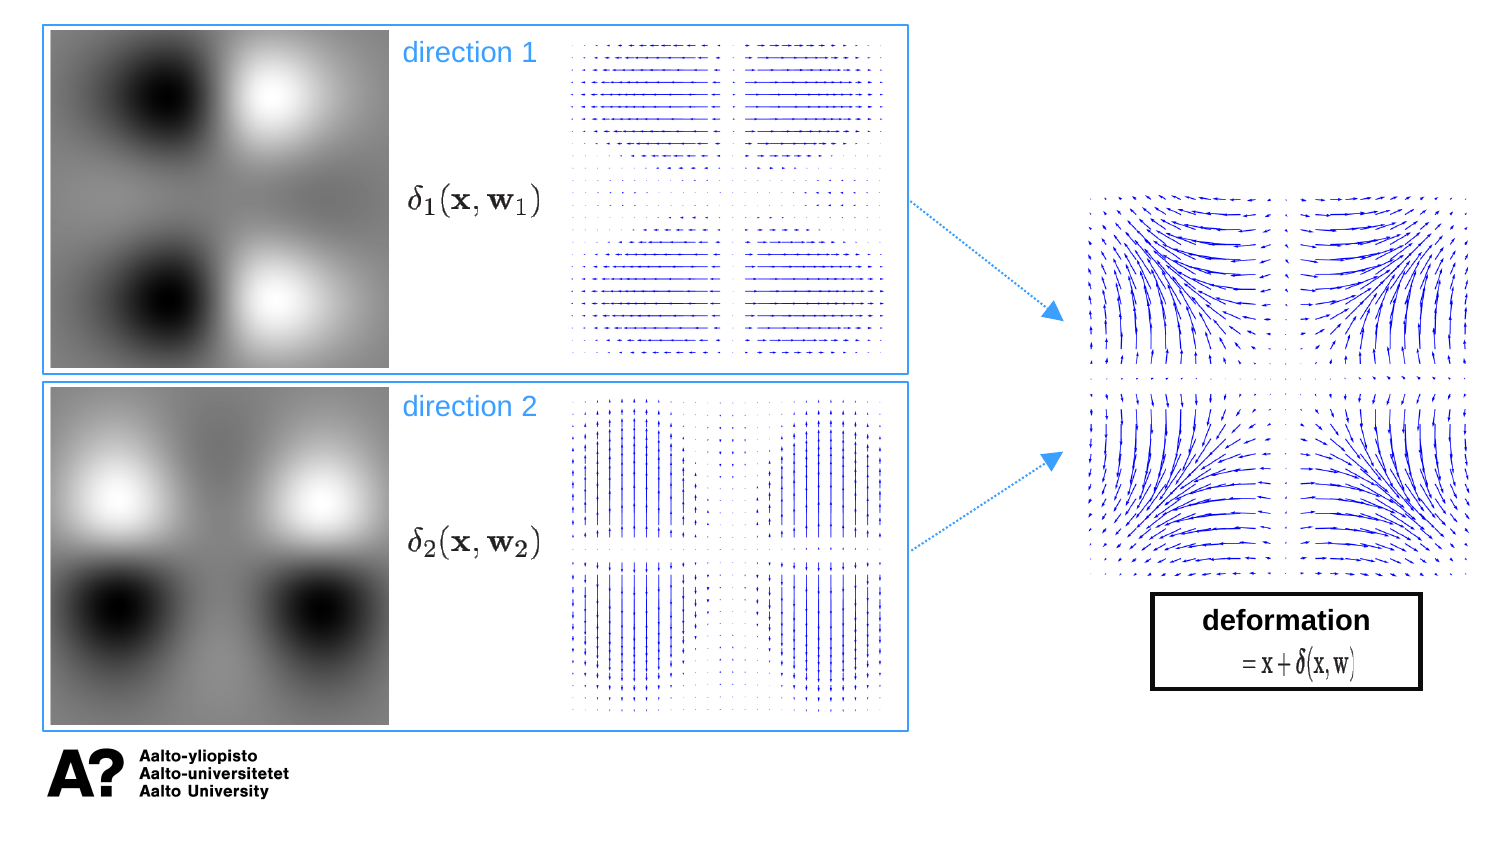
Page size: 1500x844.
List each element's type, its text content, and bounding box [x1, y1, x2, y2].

list direction 2 [402, 387, 551, 424]
picture [548, 26, 904, 373]
list direction 1 [402, 33, 551, 70]
picture [1061, 170, 1494, 603]
text_box deformation [1152, 594, 1421, 689]
picture [1242, 621, 1354, 690]
picture [44, 26, 397, 373]
picture [44, 383, 397, 730]
picture [408, 500, 539, 568]
picture [548, 383, 904, 730]
picture [41, 21, 397, 377]
picture [0, 378, 397, 844]
picture [408, 158, 539, 226]
